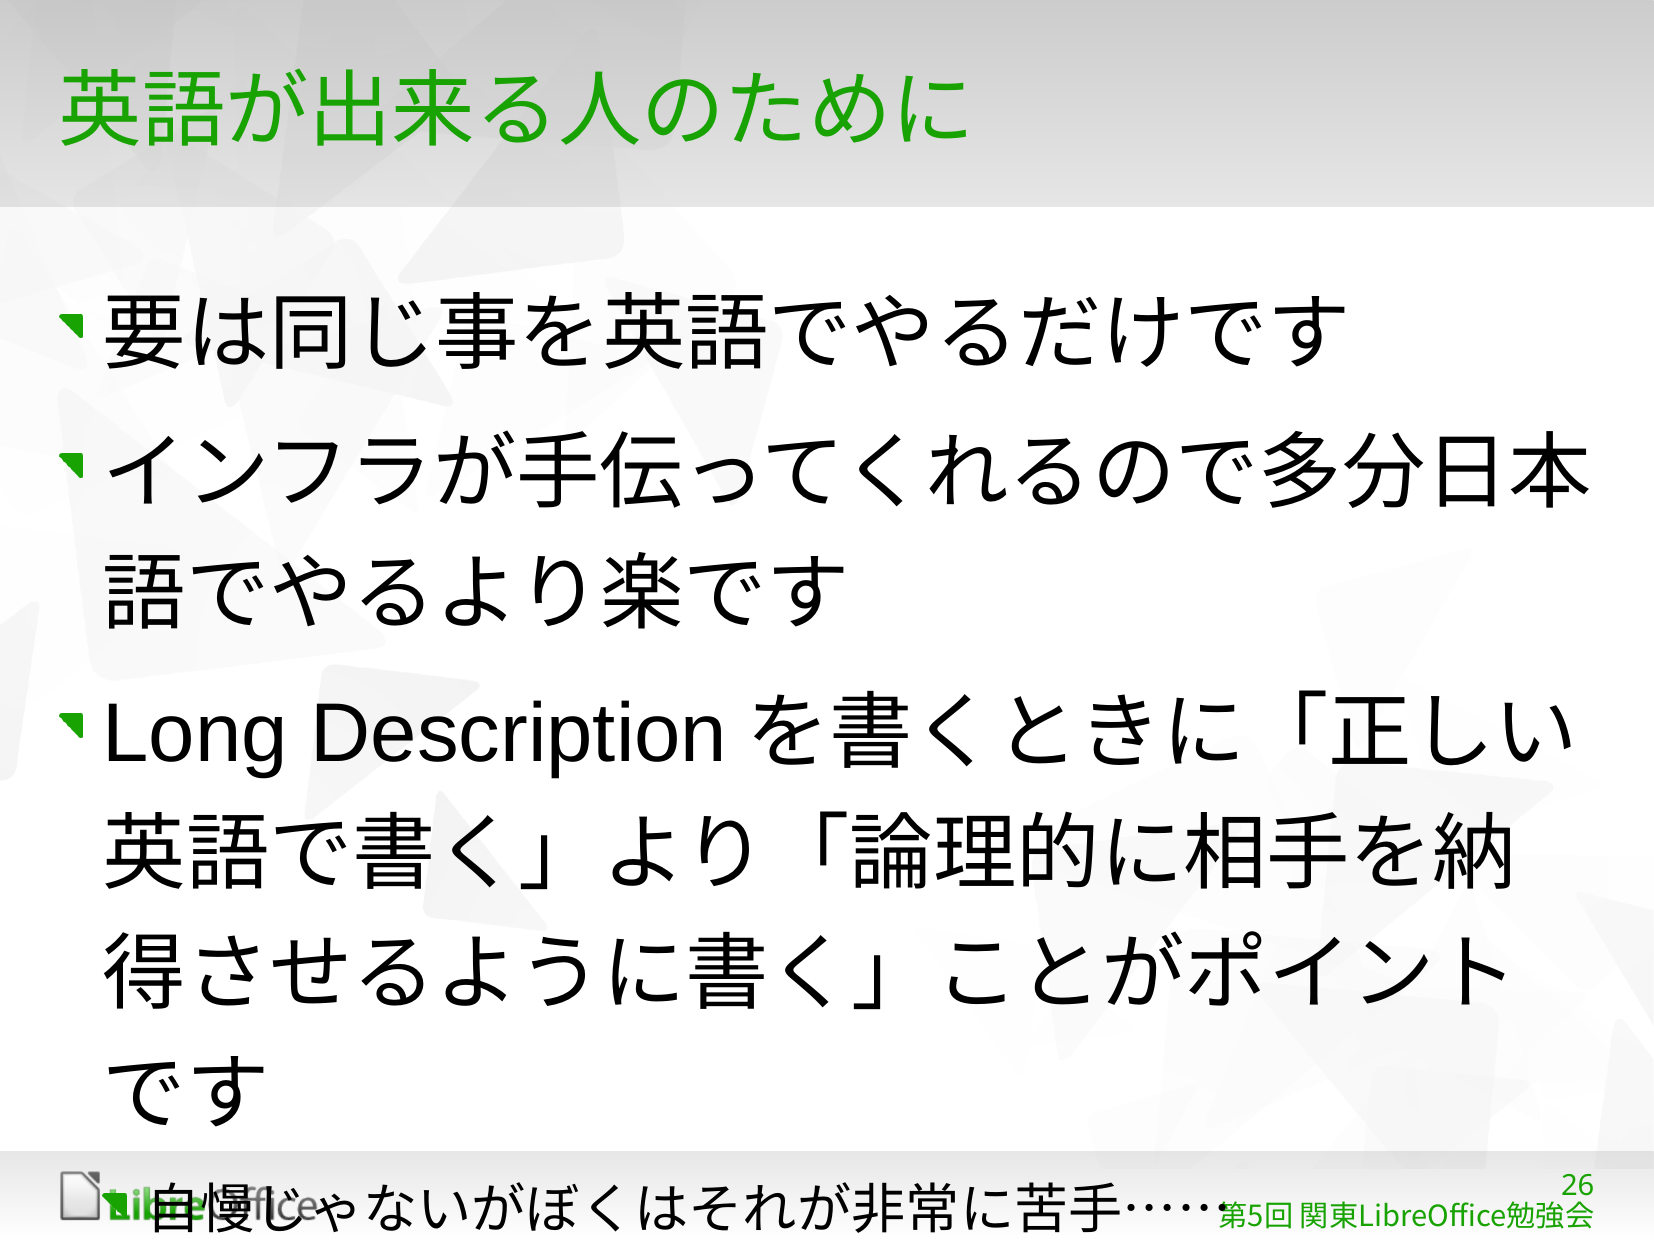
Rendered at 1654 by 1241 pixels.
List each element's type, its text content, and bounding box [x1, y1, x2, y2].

title 英語が出来る人のために [59, 29, 1595, 178]
picture [41, 1152, 337, 1240]
list 要は同じ事を英語でやるだけです インフラが手伝ってくれるので多分日本語でやるより楽です Long Descriptionを書くときに「正しい英語で書く」より「論理的に相手を納得させるように書く」ことがポイントです 自慢じゃないがぼくはそれが非常に苦手…… 人のレポートを翻訳するときには「これは私が引き取りますよー」と宣言しましょう。 [59, 265, 1595, 1119]
picture [915, 548, 1654, 1169]
picture [330, 1206, 337, 1226]
picture [0, 0, 783, 931]
